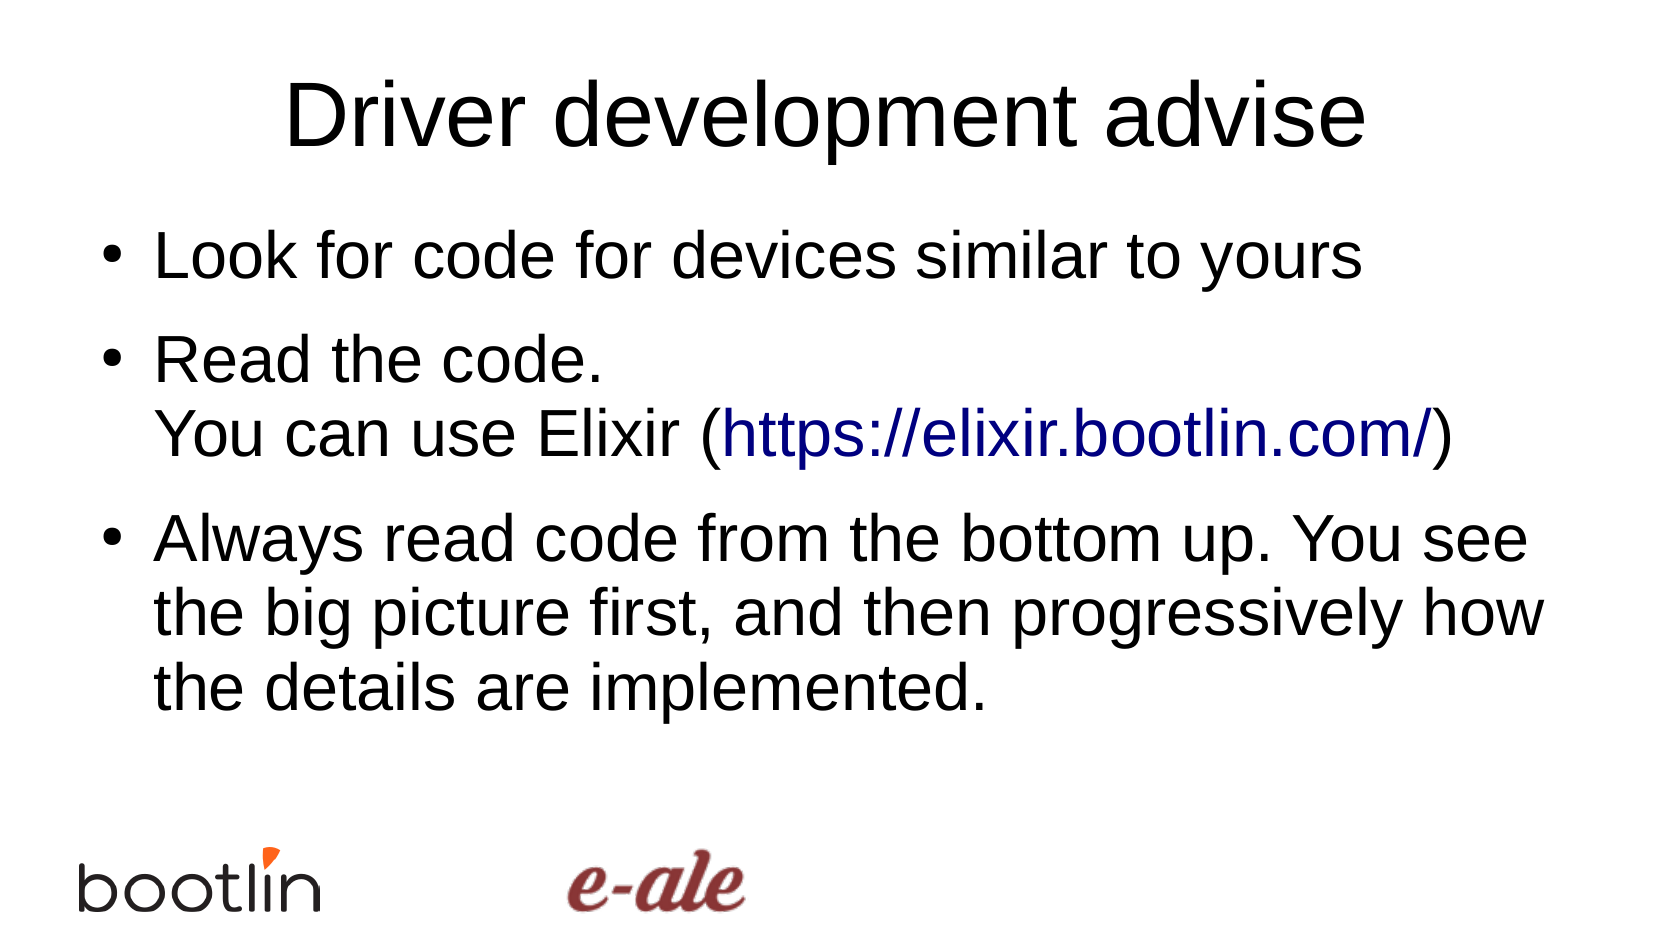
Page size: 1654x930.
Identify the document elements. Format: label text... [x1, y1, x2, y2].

list Look for code for devices similar to yours Read the code. You can use Elixir (https://elixir.bootlin.com/) Always read code from the bottom up. You see the big picture first, and then progressively how the details are implemented. [82, 217, 1571, 757]
title Driver development advise [82, 37, 1571, 193]
picture [79, 847, 320, 912]
picture [565, 847, 749, 915]
